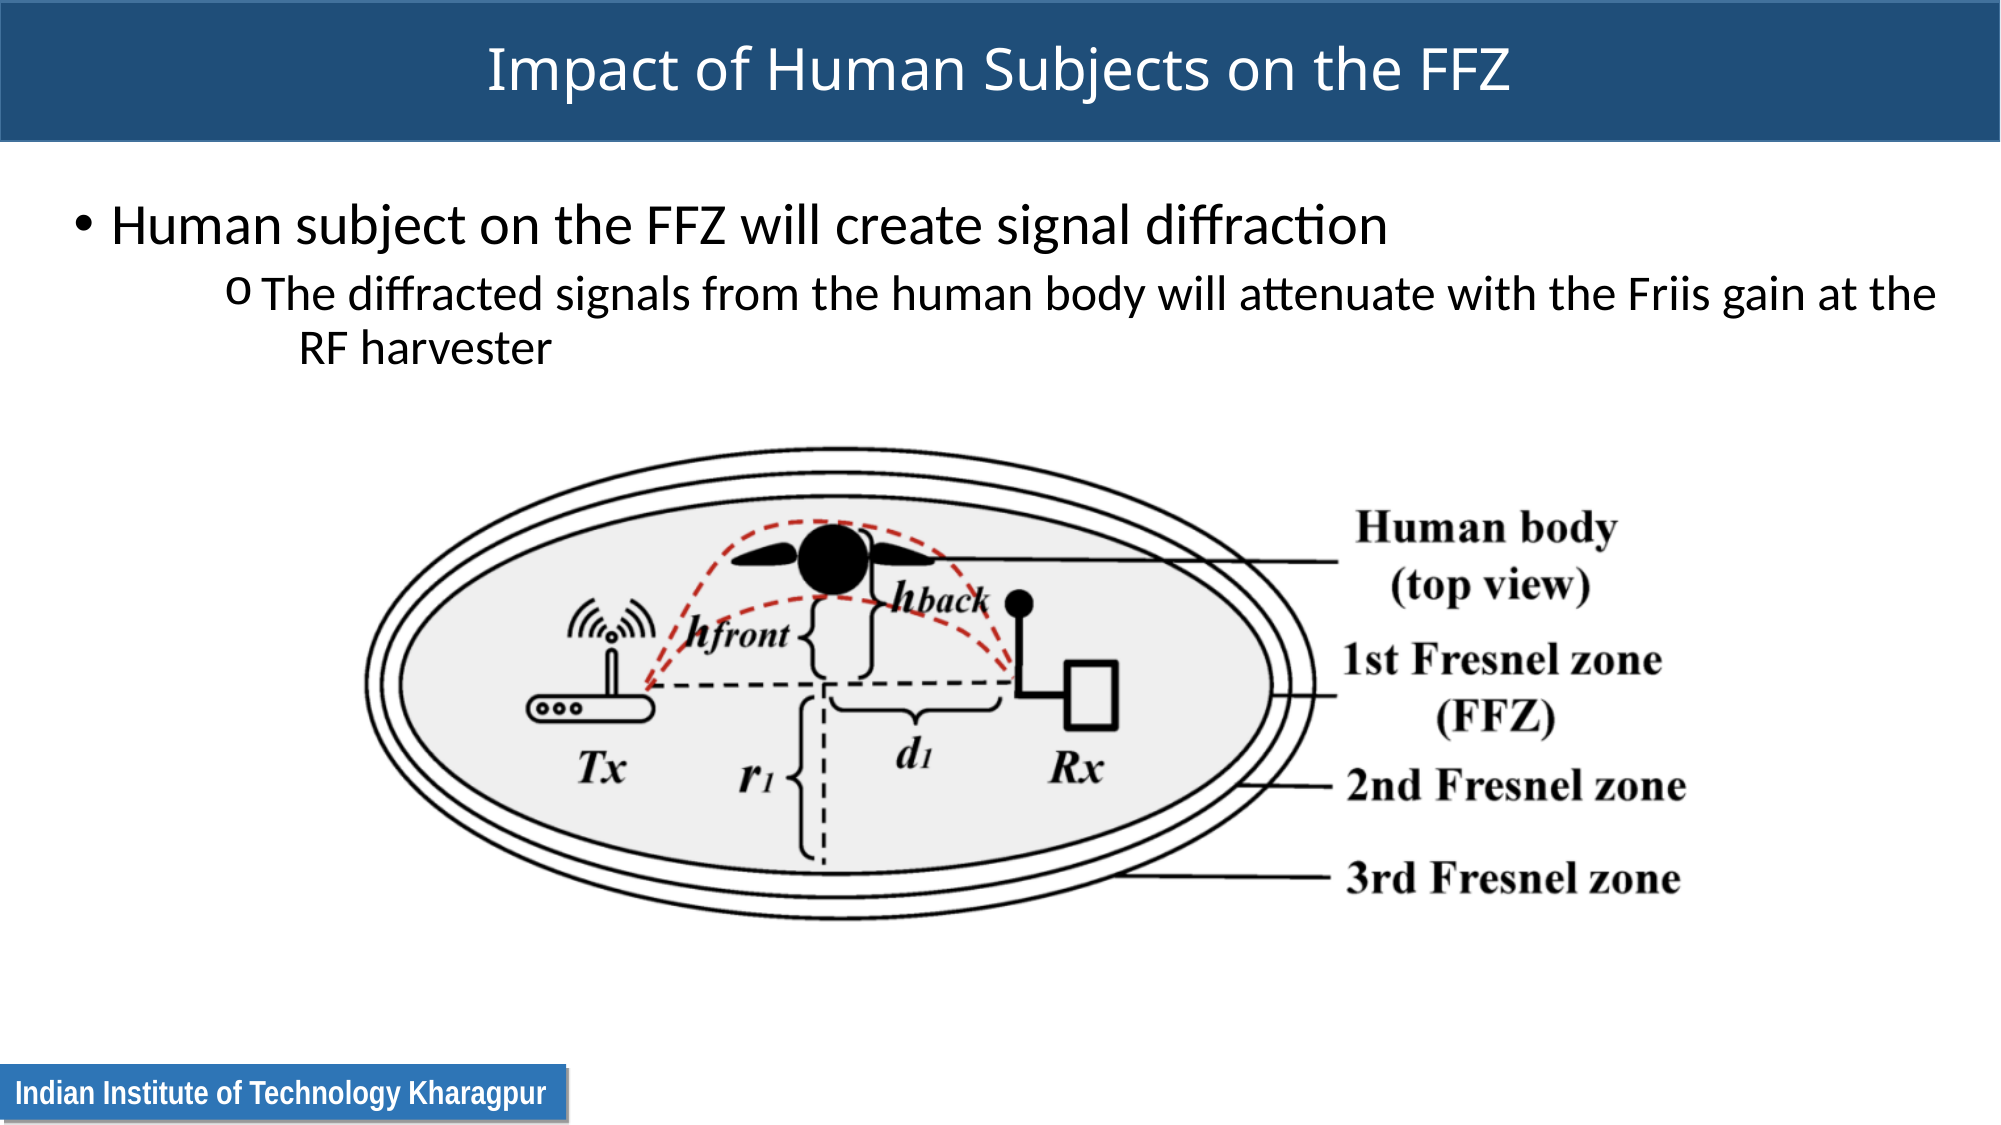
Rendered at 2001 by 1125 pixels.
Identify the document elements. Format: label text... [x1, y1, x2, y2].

title Impact of Human Subjects on the FFZ [0, 1, 2000, 141]
list Human subject on the FFZ will create signal diffraction The diffracted signals from the human body will attenuate with the Friis gain at the RF harvester [58, 186, 1954, 1065]
picture [276, 392, 1726, 931]
